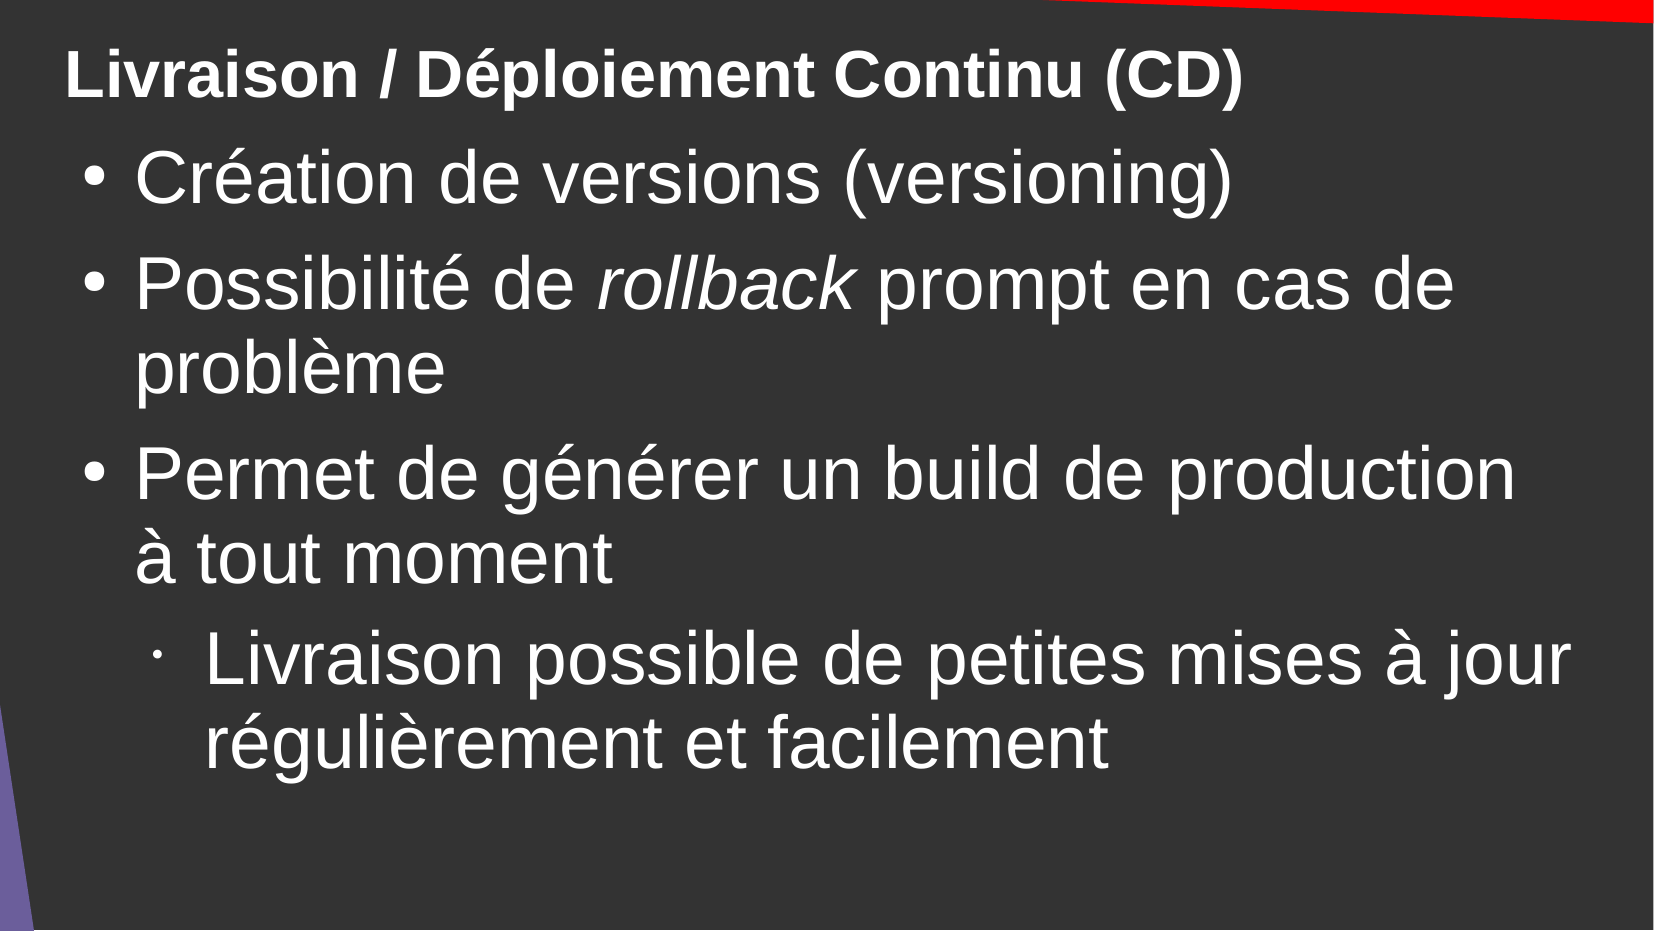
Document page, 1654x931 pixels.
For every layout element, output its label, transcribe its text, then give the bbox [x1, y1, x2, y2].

list Création de versions (versioning) Possibilité de rollback prompt en cas de problème Permet de générer un build de production à tout moment Livraison possible de petites mises à jour régulièrement et facilement [63, 135, 1595, 815]
text_box [0, 704, 35, 931]
text_box [1042, 0, 1654, 24]
title Livraison / Déploiement Continu (CD) [64, 37, 1471, 119]
